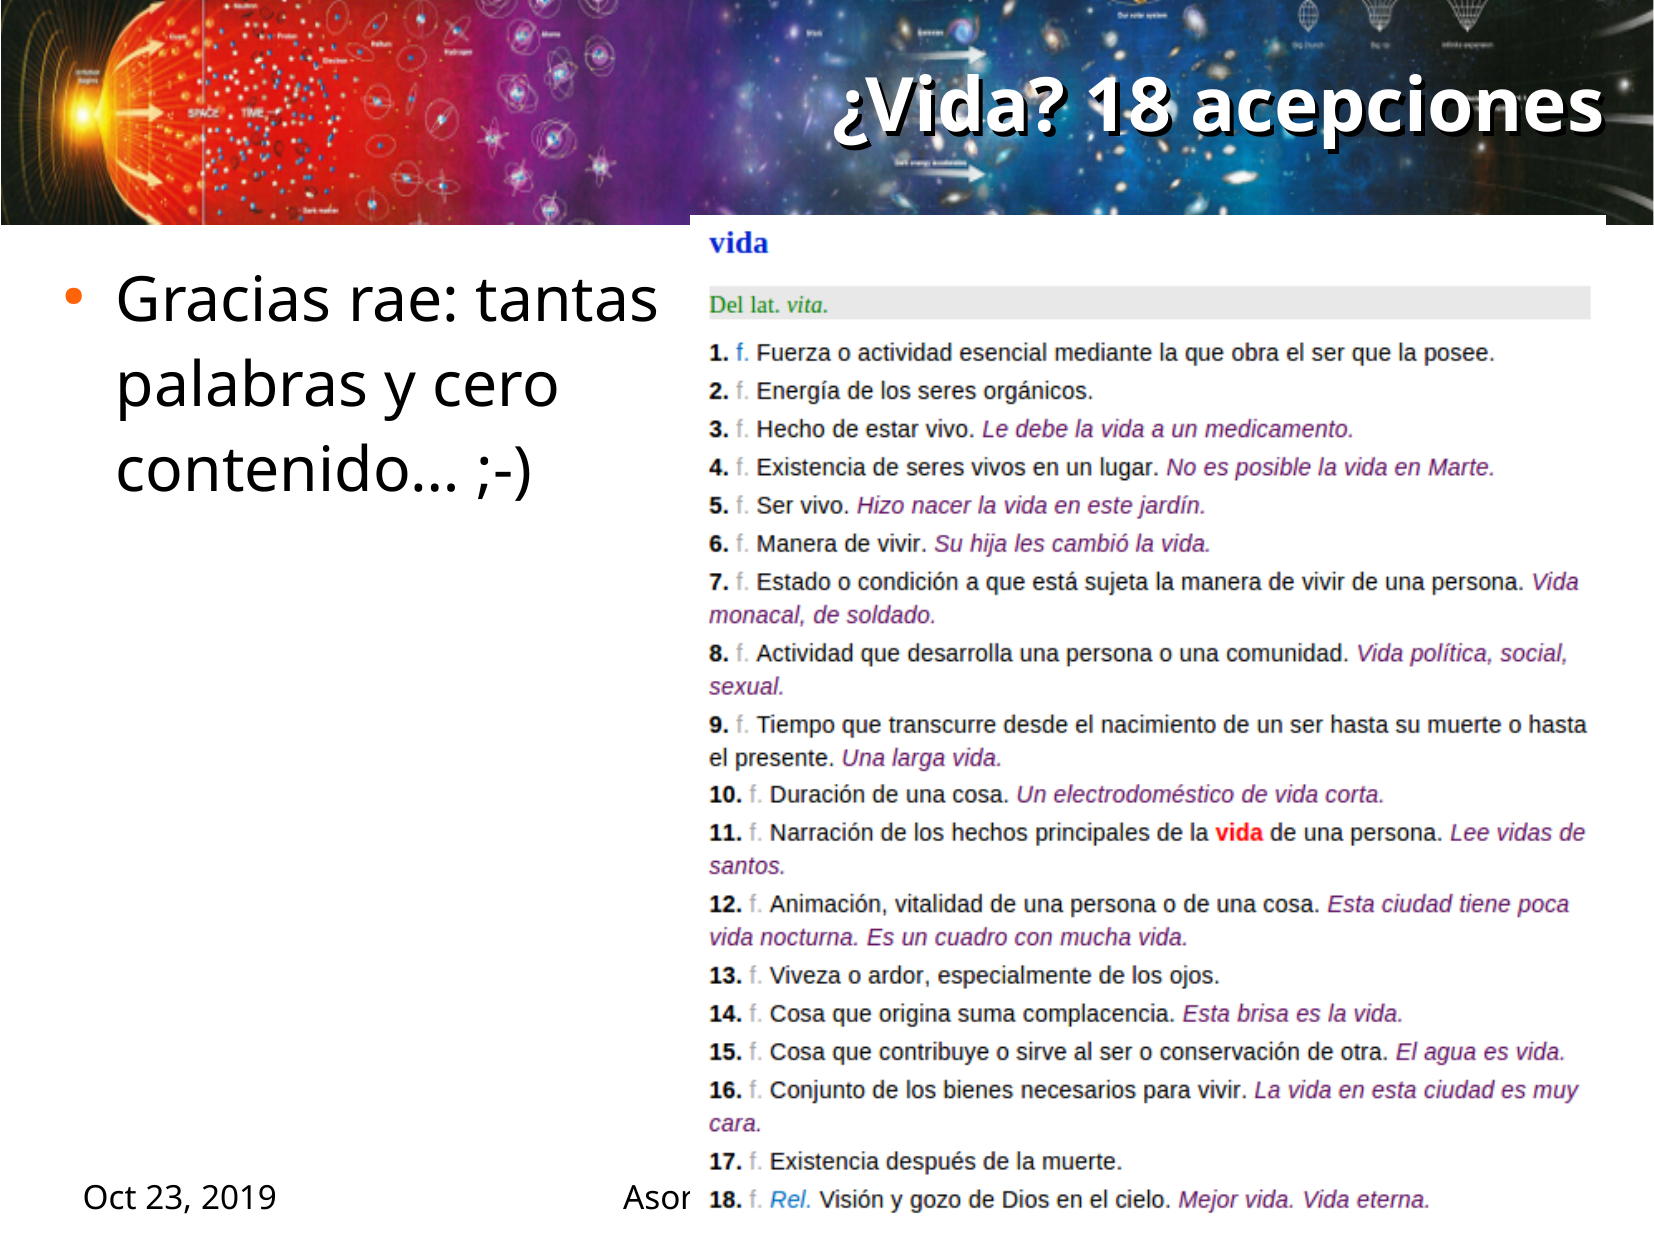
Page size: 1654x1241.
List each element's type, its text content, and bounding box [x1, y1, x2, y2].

title ¿Vida? 18 acepciones [45, 15, 1606, 191]
list Gracias rae: tantas palabras y cero contenido… ;-) [45, 255, 690, 1156]
picture [1, 0, 1654, 1233]
